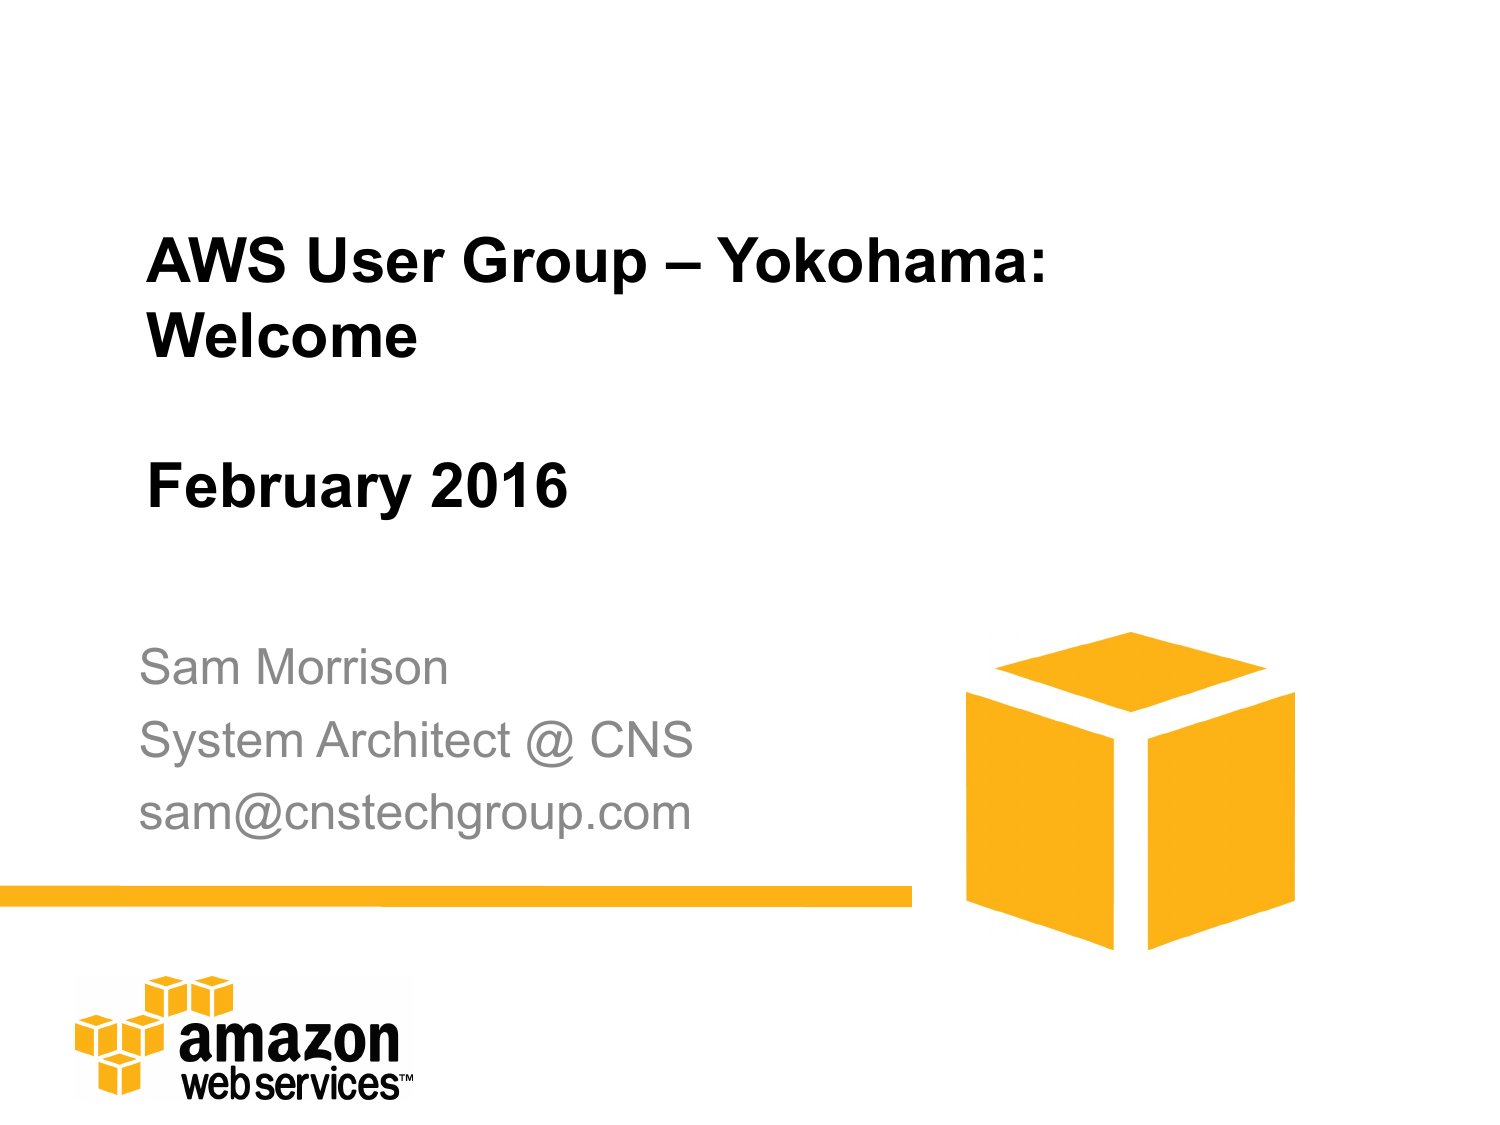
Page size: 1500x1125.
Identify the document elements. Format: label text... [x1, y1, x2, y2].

picture [75, 976, 413, 1100]
title AWS User Group – Yokohama: Welcome February 2016 [124, 202, 1500, 538]
picture [966, 632, 1295, 950]
subtitle Sam Morrison System Architect @ CNS sam@cnstechgroup.com [117, 623, 944, 862]
